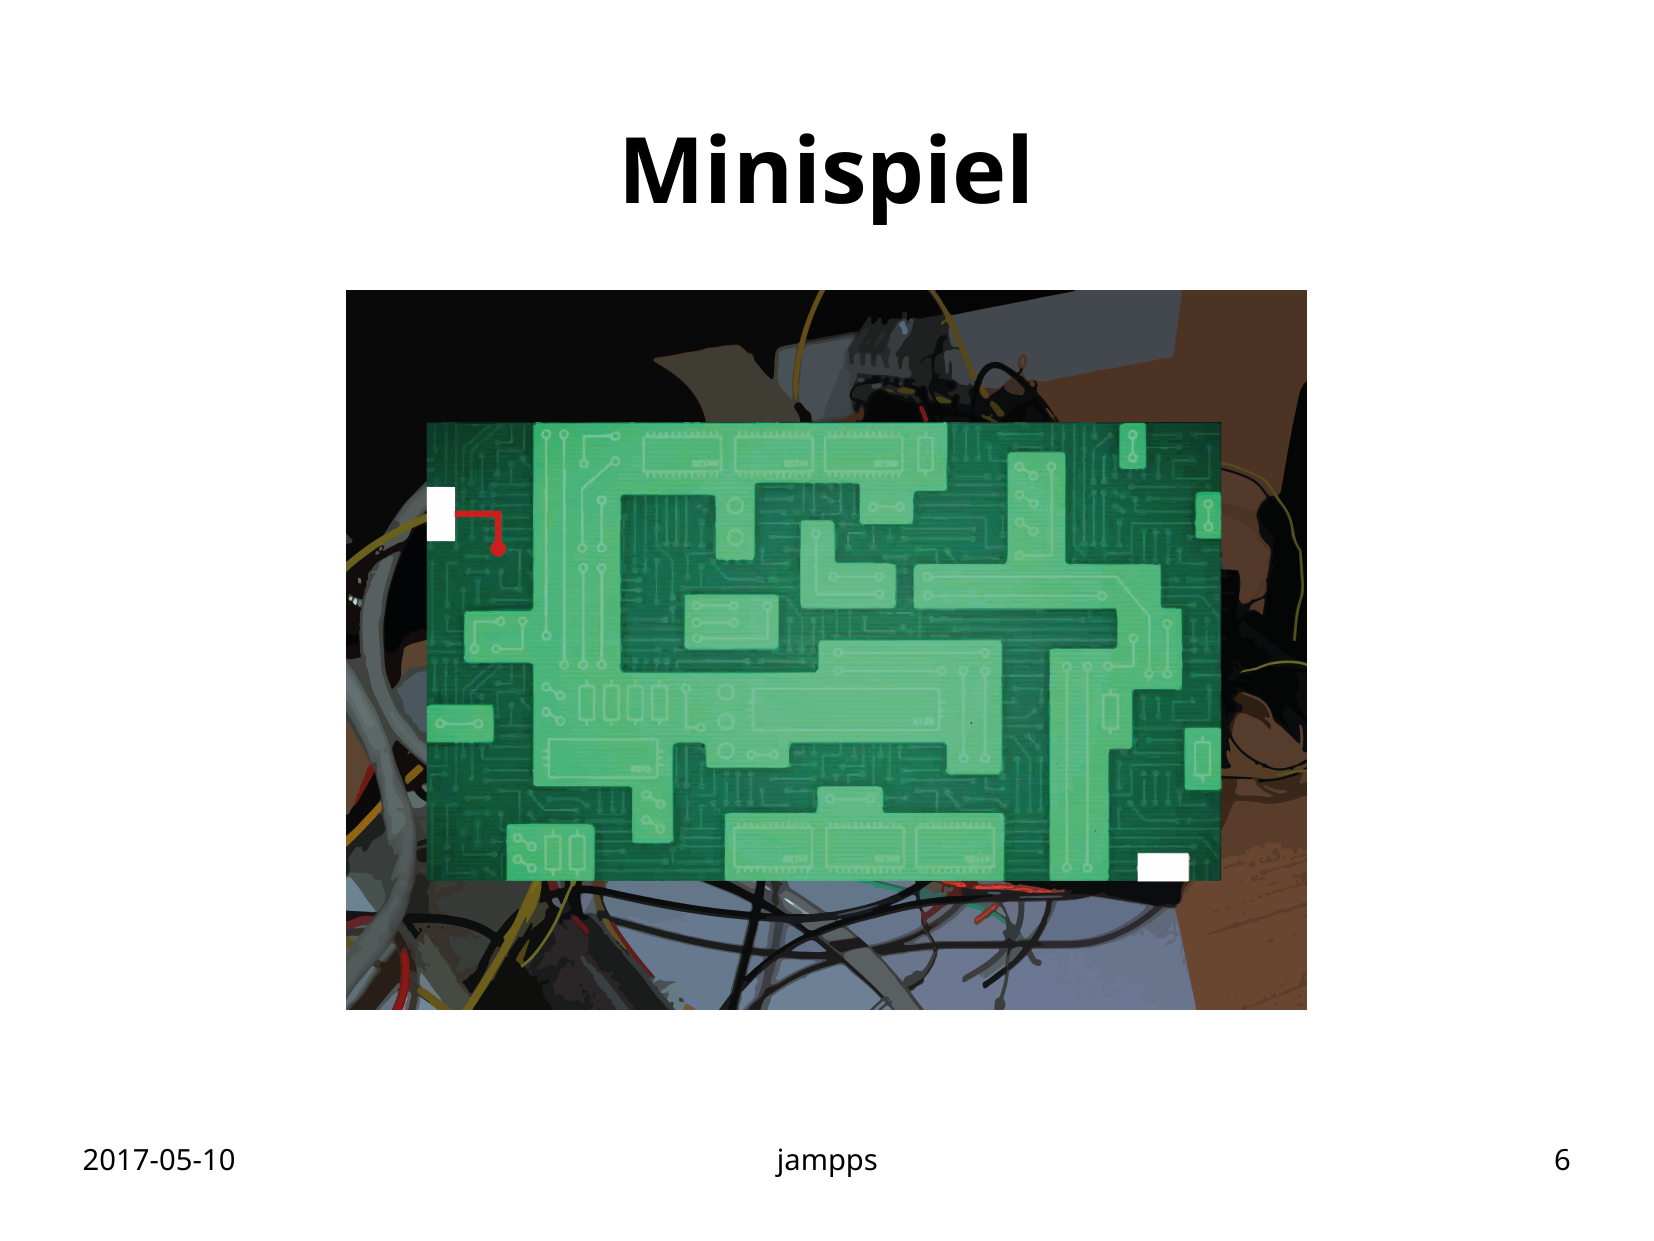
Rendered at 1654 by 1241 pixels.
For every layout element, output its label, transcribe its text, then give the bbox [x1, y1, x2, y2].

picture [346, 290, 1307, 1010]
title Minispiel [82, 49, 1571, 257]
